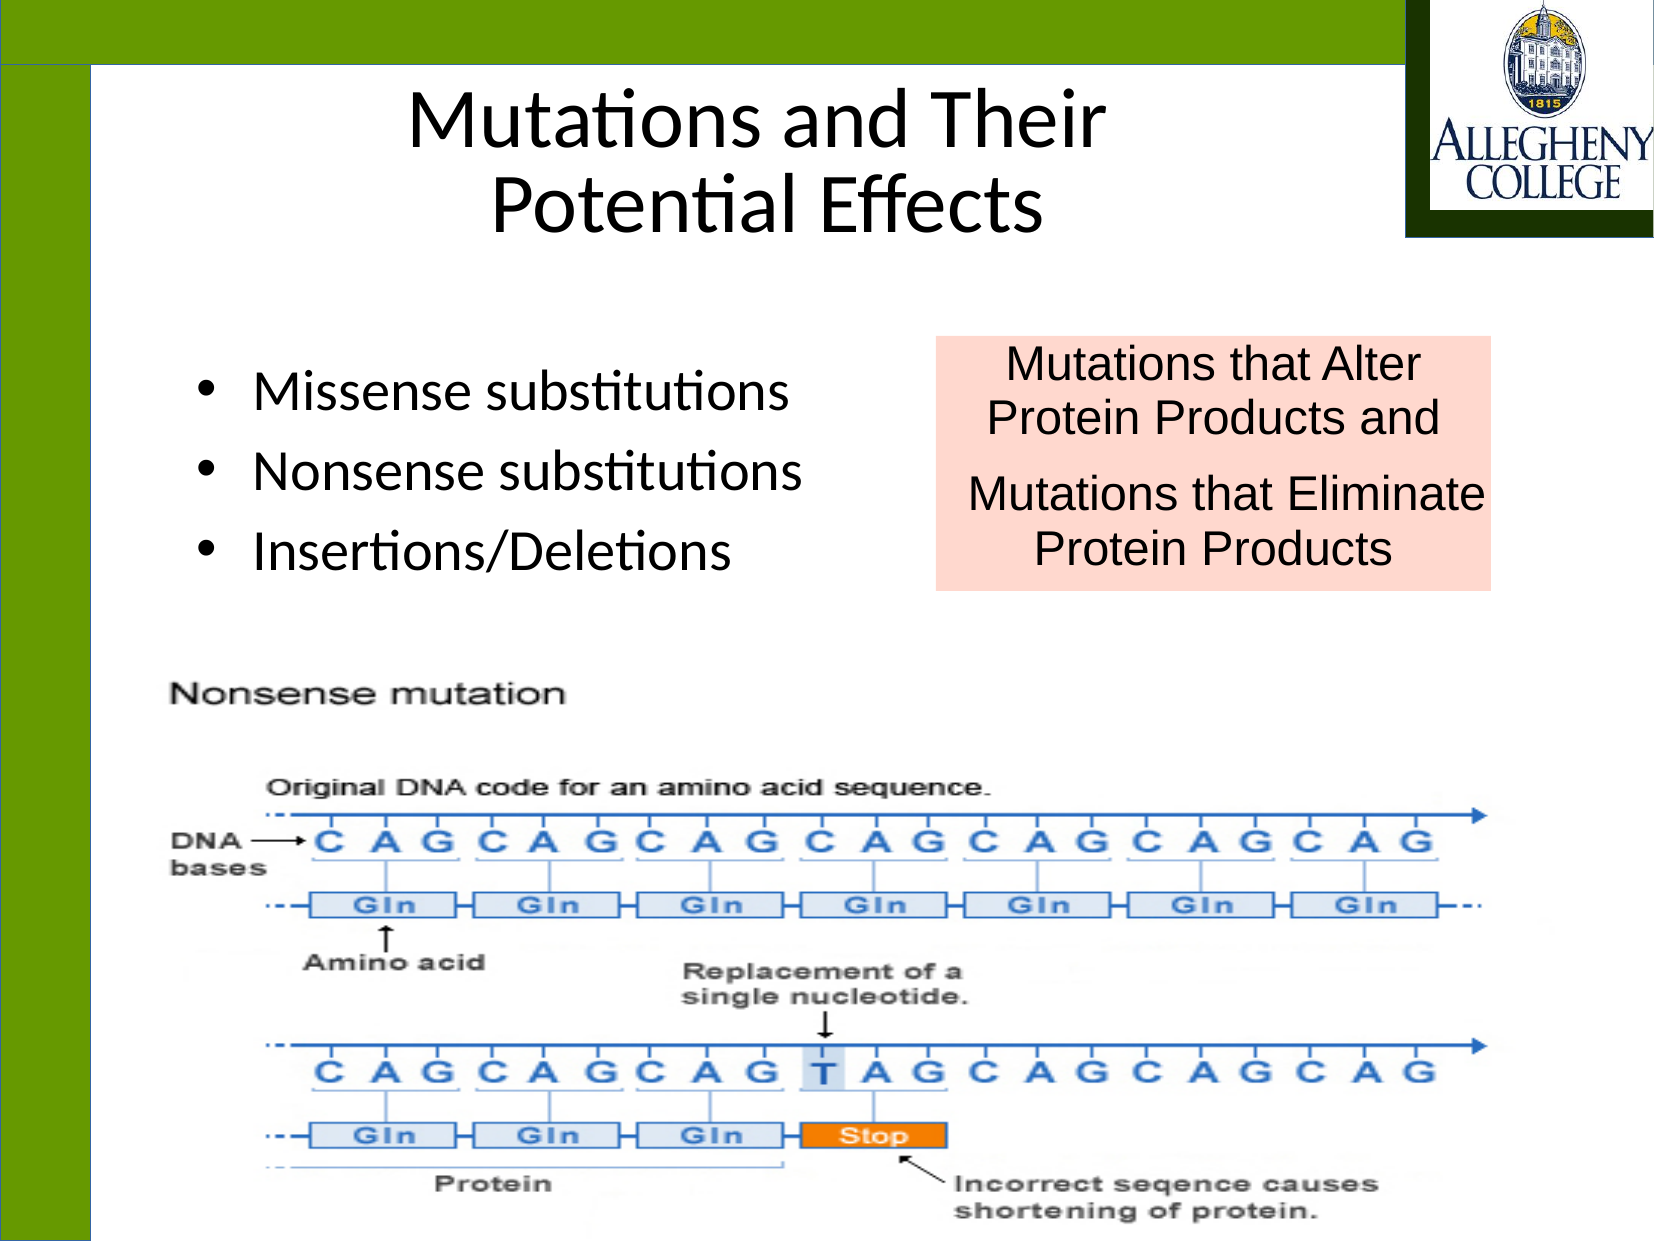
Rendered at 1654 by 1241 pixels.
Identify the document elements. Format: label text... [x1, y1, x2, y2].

picture [134, 667, 1573, 1241]
title Mutations and Their Potential Effects [92, 74, 1443, 263]
text_box [0, 0, 1430, 1241]
picture [1430, 0, 1654, 210]
list Missense substitutions Nonsense substitutions Insertions/Deletions [181, 344, 845, 667]
text_box [1443, 210, 1654, 238]
list Mutations that Alter Protein Products and Mutations that Eliminate Protein Products [935, 335, 1491, 591]
